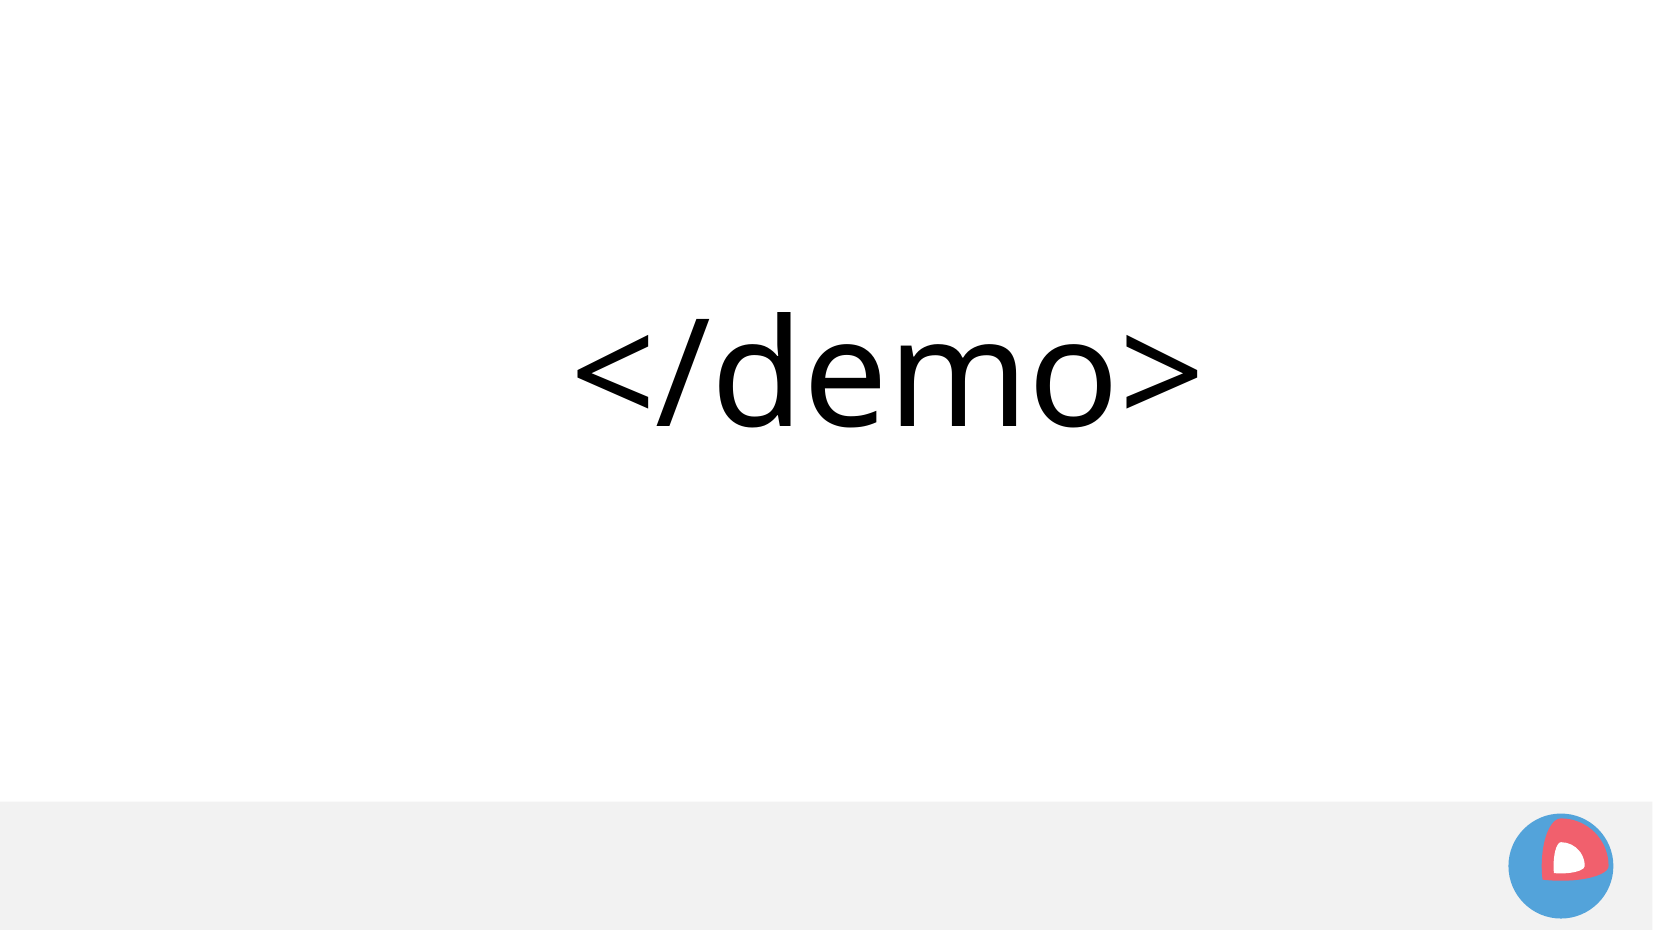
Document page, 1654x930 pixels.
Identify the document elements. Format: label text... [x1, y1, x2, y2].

text_box </demo> [555, 258, 1146, 462]
